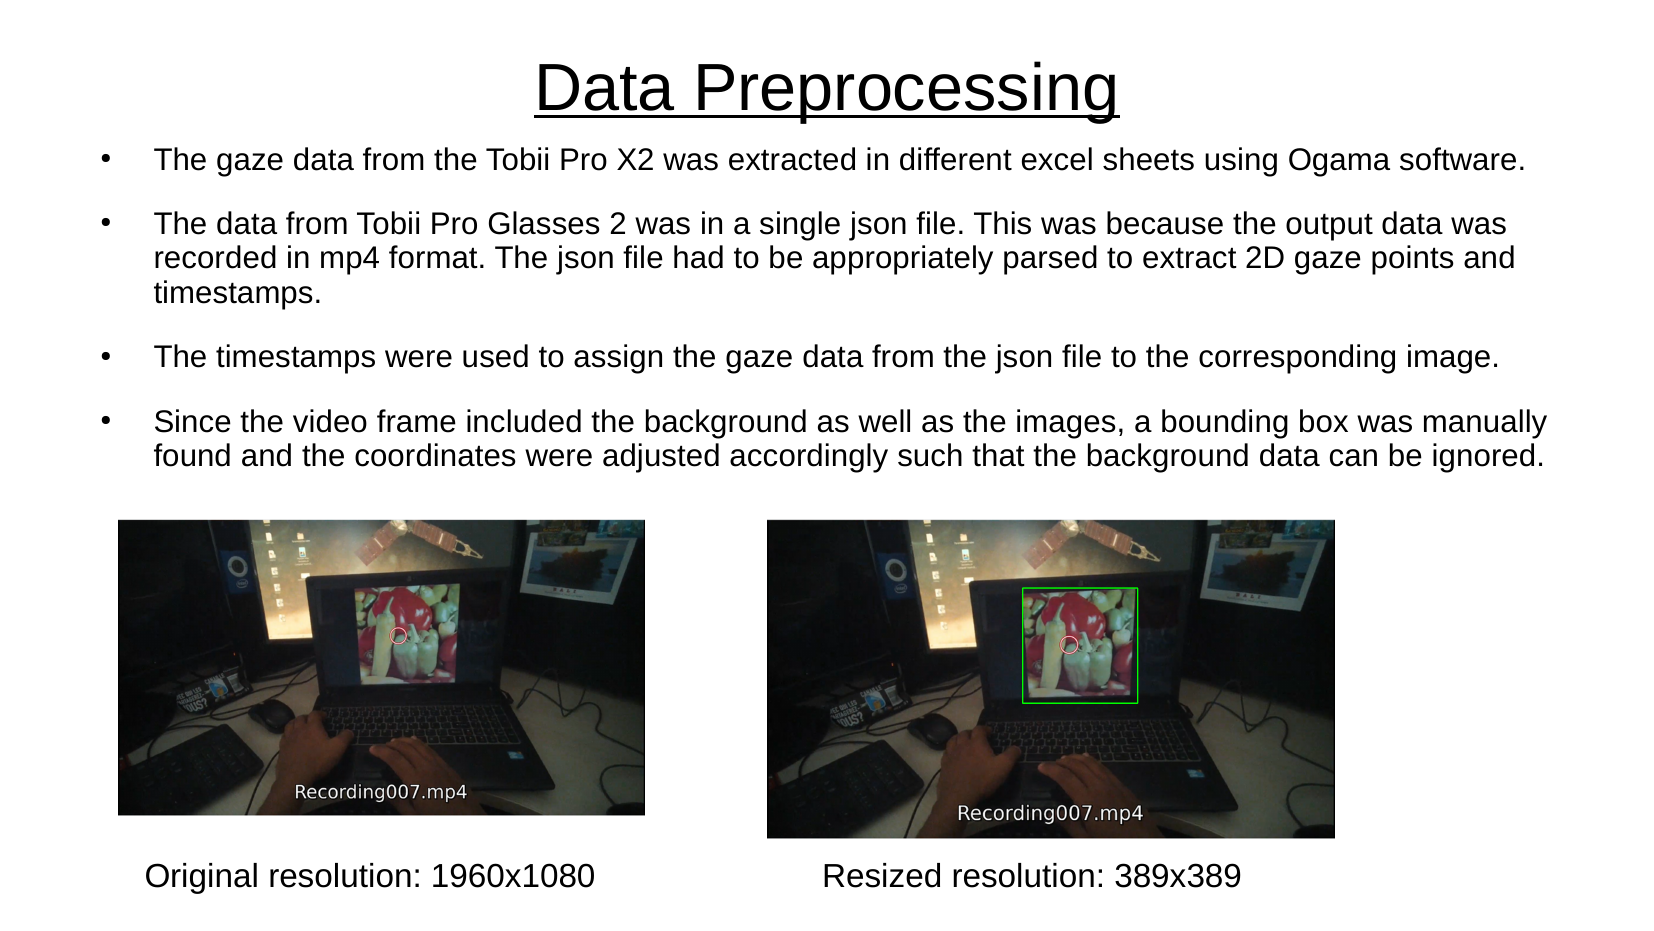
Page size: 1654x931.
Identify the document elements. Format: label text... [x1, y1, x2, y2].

picture [118, 519, 645, 816]
list The gaze data from the Tobii Pro X2 was extracted in different excel sheets using Ogama software. The data from Tobii Pro Glasses 2 was in a single json file. This was because the output data was recorded in mp4 format. The json file had to be appropriately parsed to extract 2D gaze points and timestamps. The timestamps were used to assign the gaze data from the json file to the corresponding image. Since the video frame included the background as well as the images, a bounding box was manually found and the coordinates were adjusted accordingly such that the background data can be ignored. [82, 141, 1571, 682]
title Data Preprocessing [82, 10, 1571, 141]
picture [767, 519, 1335, 839]
text_box Resized resolution: 389x389 [779, 850, 1347, 903]
text_box Original resolution: 1960x1080 [129, 850, 615, 903]
